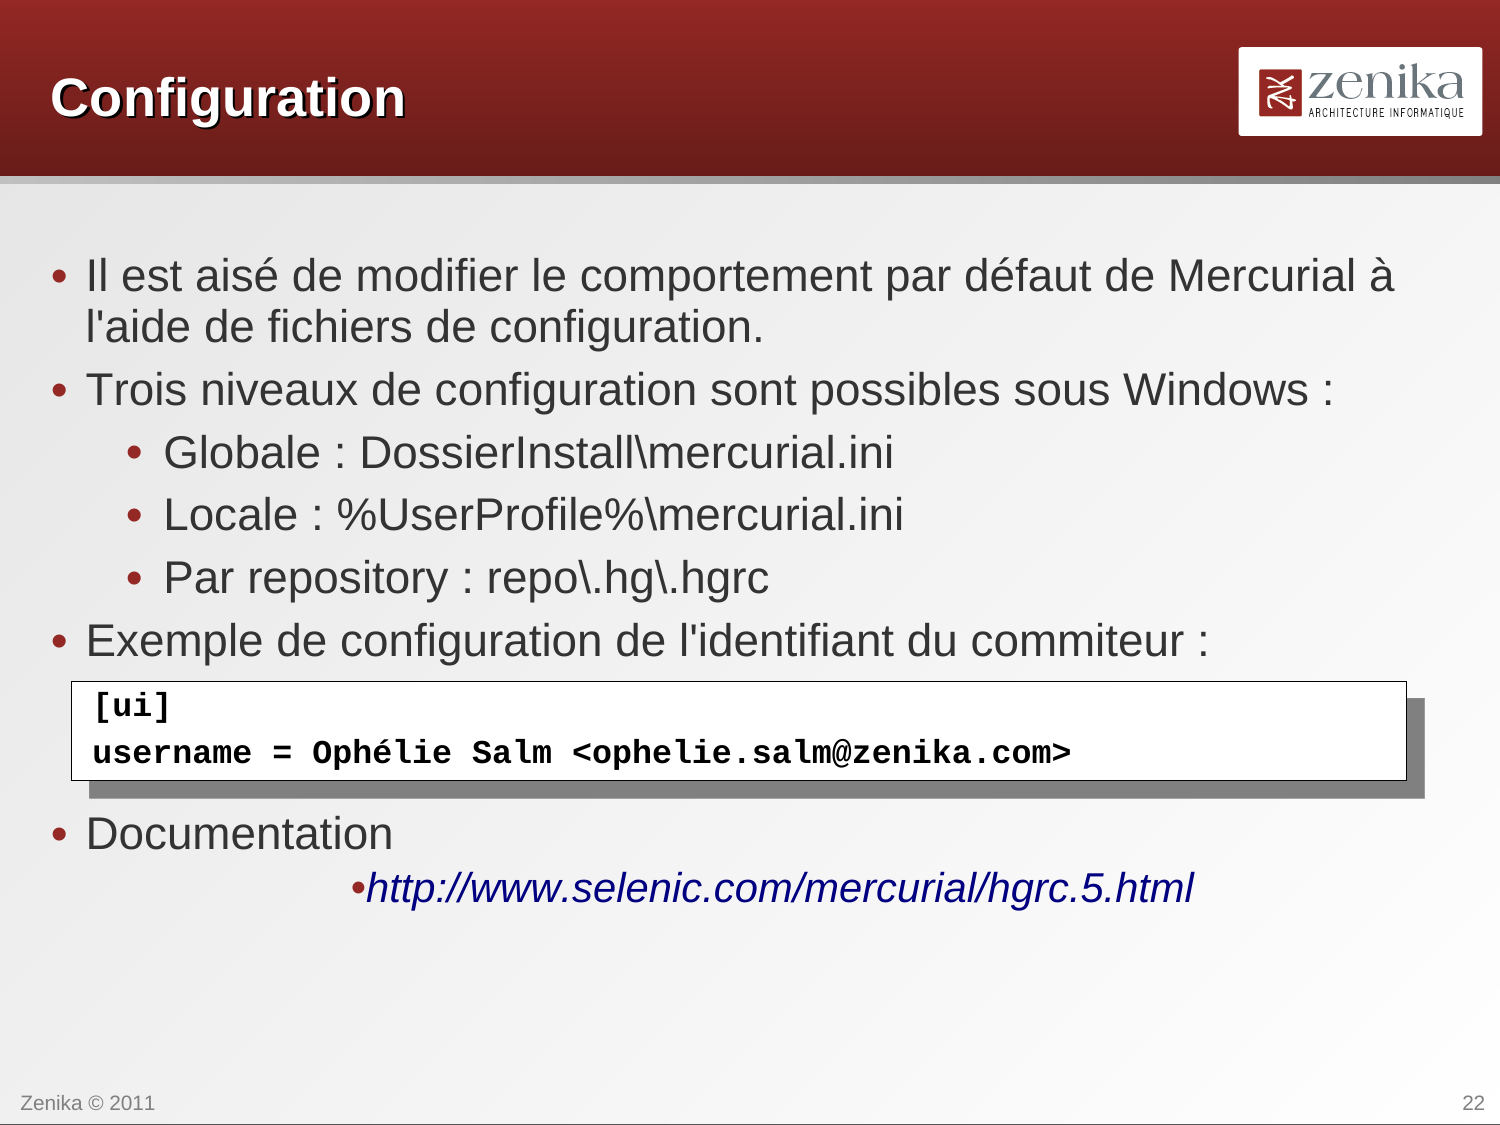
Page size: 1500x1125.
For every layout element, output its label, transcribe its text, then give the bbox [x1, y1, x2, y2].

picture [1257, 58, 1464, 125]
text_box [ui] username = Ophélie Salm <ophelie.salm@zenika.com> [71, 681, 1407, 781]
list Il est aisé de modifier le comportement par défaut de Mercurial à l'aide de fichiers de configuration. Trois niveaux de configuration sont possibles sous Windows : Globale : DossierInstall\mercurial.ini Locale : %UserProfile%\mercurial.ini Par repository : repo\.hg\.hgrc Exemple de configuration de l'identifiant du commiteur : Documentation http://www.selenic.com/mercurial/hgrc.5.html [50, 249, 1435, 1064]
title Configuration [50, 22, 1206, 172]
